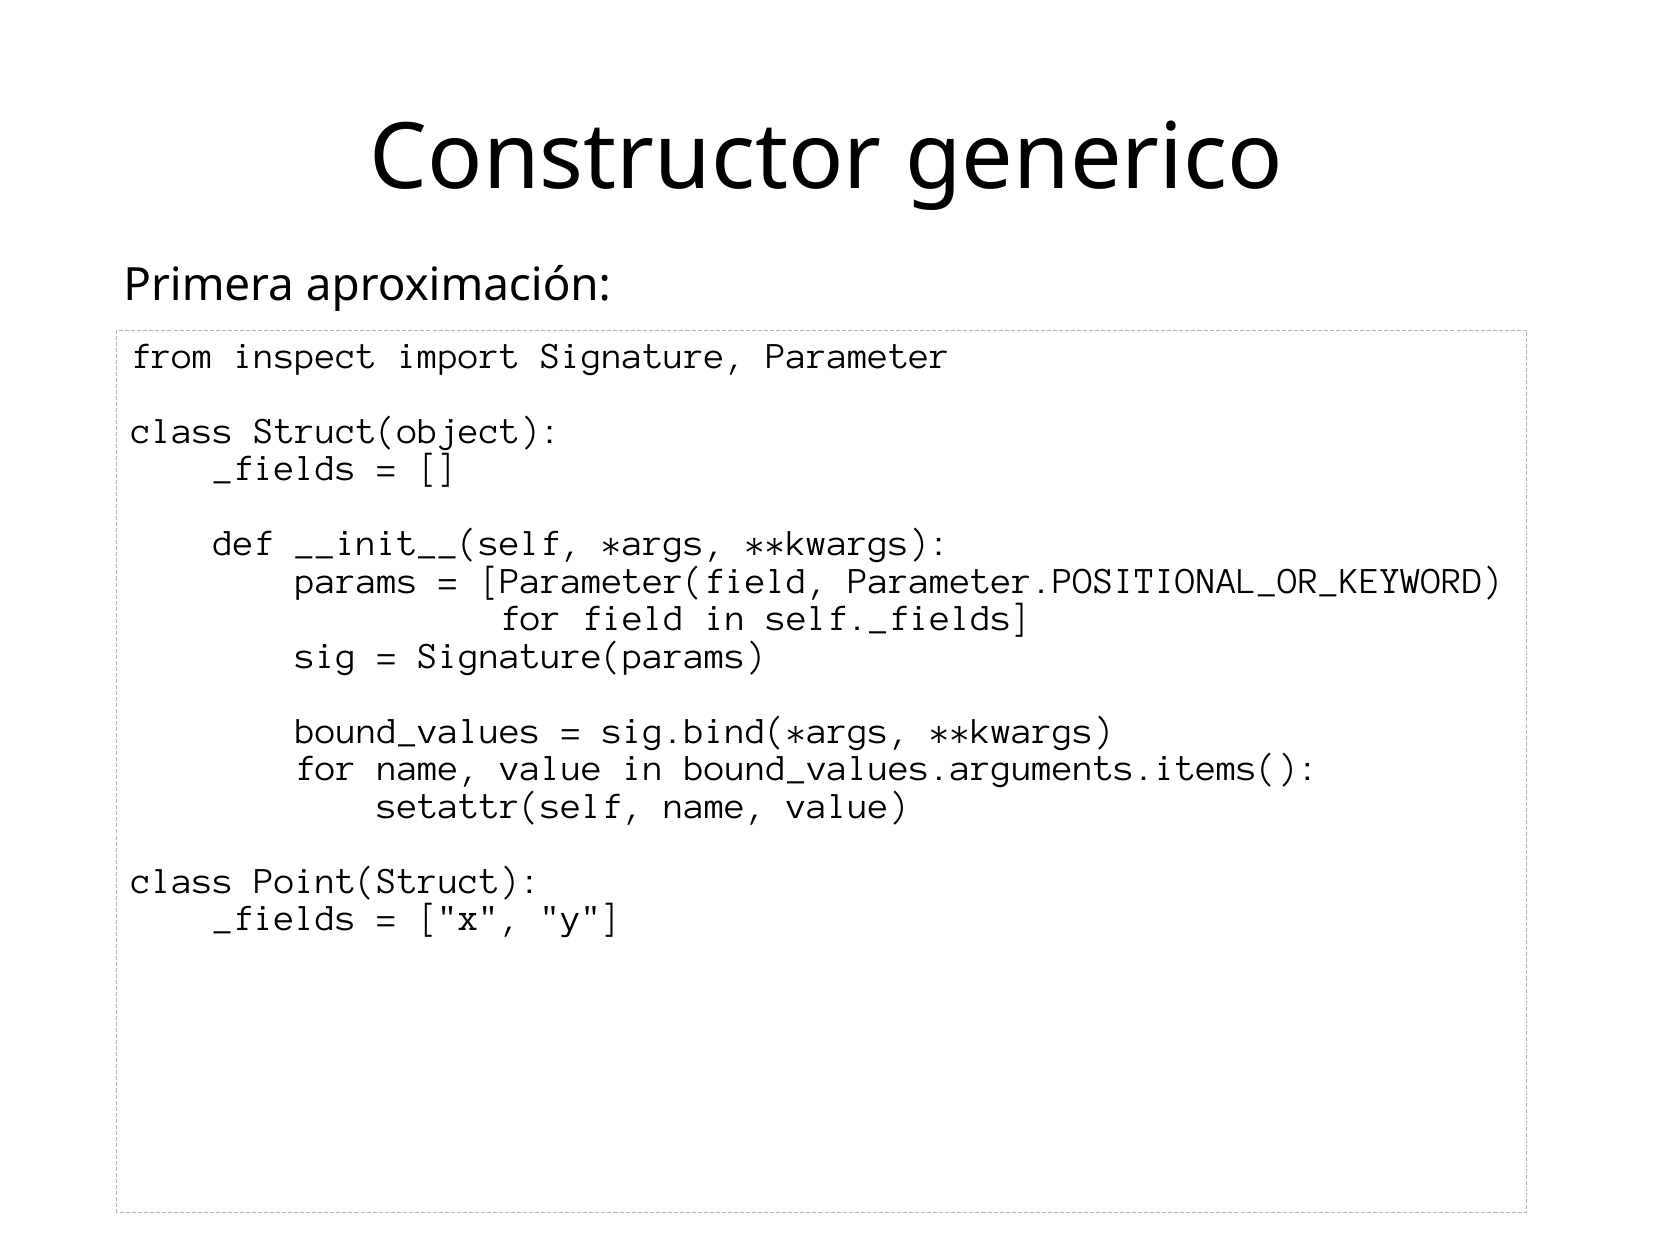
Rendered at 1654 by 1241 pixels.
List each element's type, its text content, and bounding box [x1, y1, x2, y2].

text_box from inspect import Signature, Parameter class Struct(object): _fields = [] def __init__(self, *args, **kwargs): params = [Parameter(field, Parameter.POSITIONAL_OR_KEYWORD) for field in self._fields] sig = Signature(params) bound_values = sig.bind(*args, **kwargs) for name, value in bound_values.arguments.items(): setattr(self, name, value) class Point(Struct): _fields = ["x", "y"] [116, 330, 1527, 945]
title Constructor generico [82, 49, 1571, 257]
text_box Primera aproximación: [108, 244, 1459, 320]
